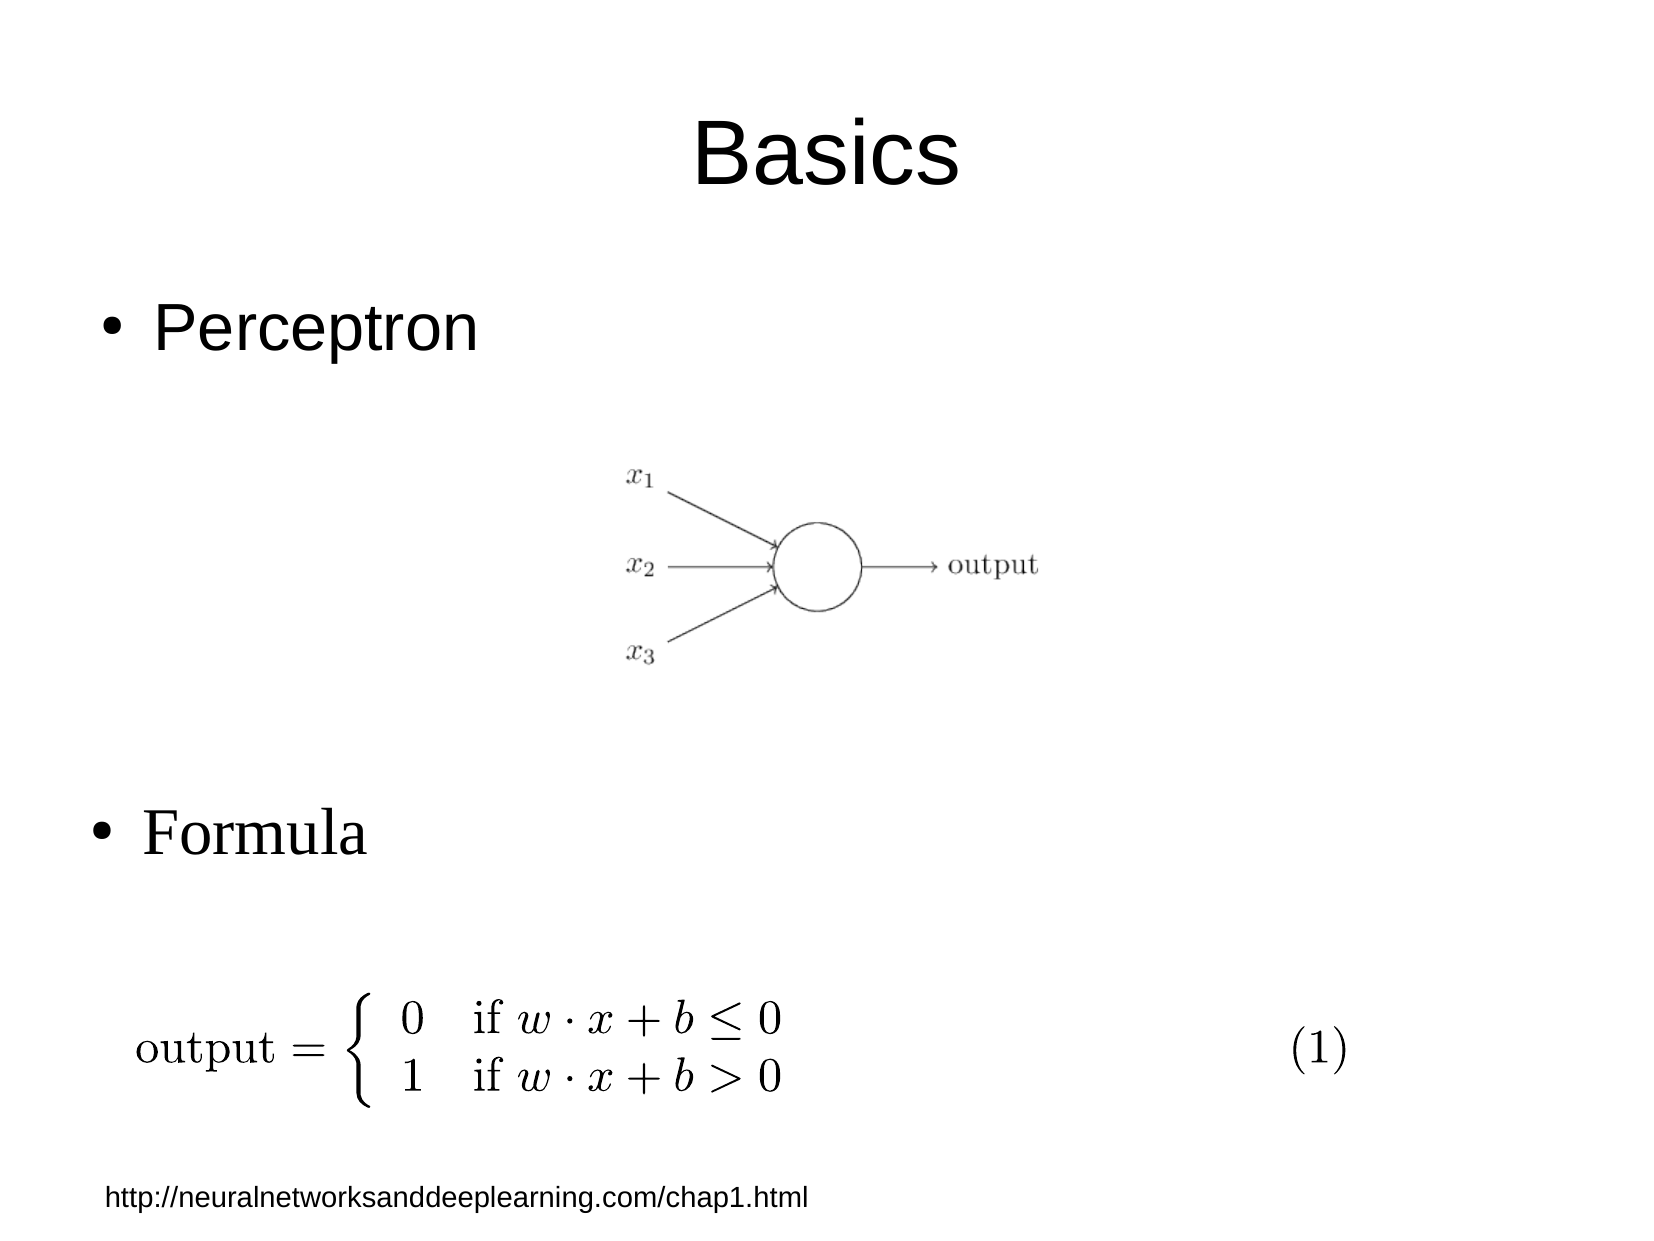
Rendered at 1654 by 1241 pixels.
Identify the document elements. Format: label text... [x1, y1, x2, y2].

text_box Formula [90, 795, 370, 870]
text_box http://neuralnetworksanddeeplearning.com/chap1.html [90, 1173, 1020, 1231]
picture [615, 460, 1051, 676]
list Perceptron [82, 290, 1571, 436]
title Basics [82, 49, 1571, 257]
text_box [135, 992, 1351, 1109]
